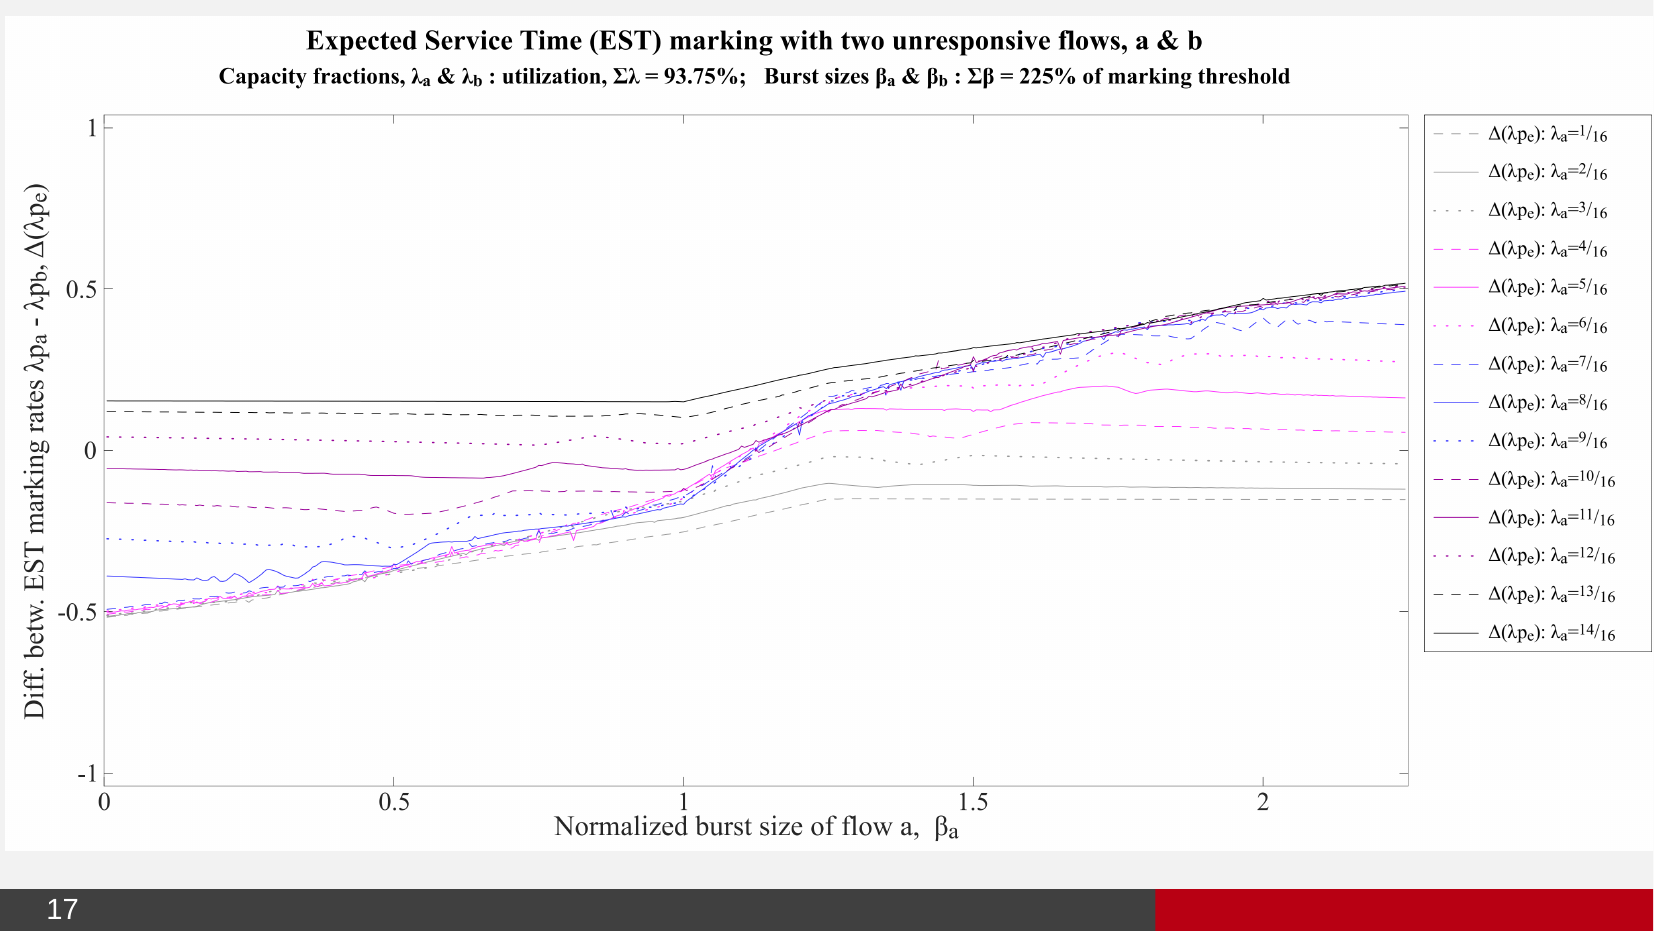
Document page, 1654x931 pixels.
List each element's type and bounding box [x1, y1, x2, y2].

picture [5, 16, 1654, 852]
